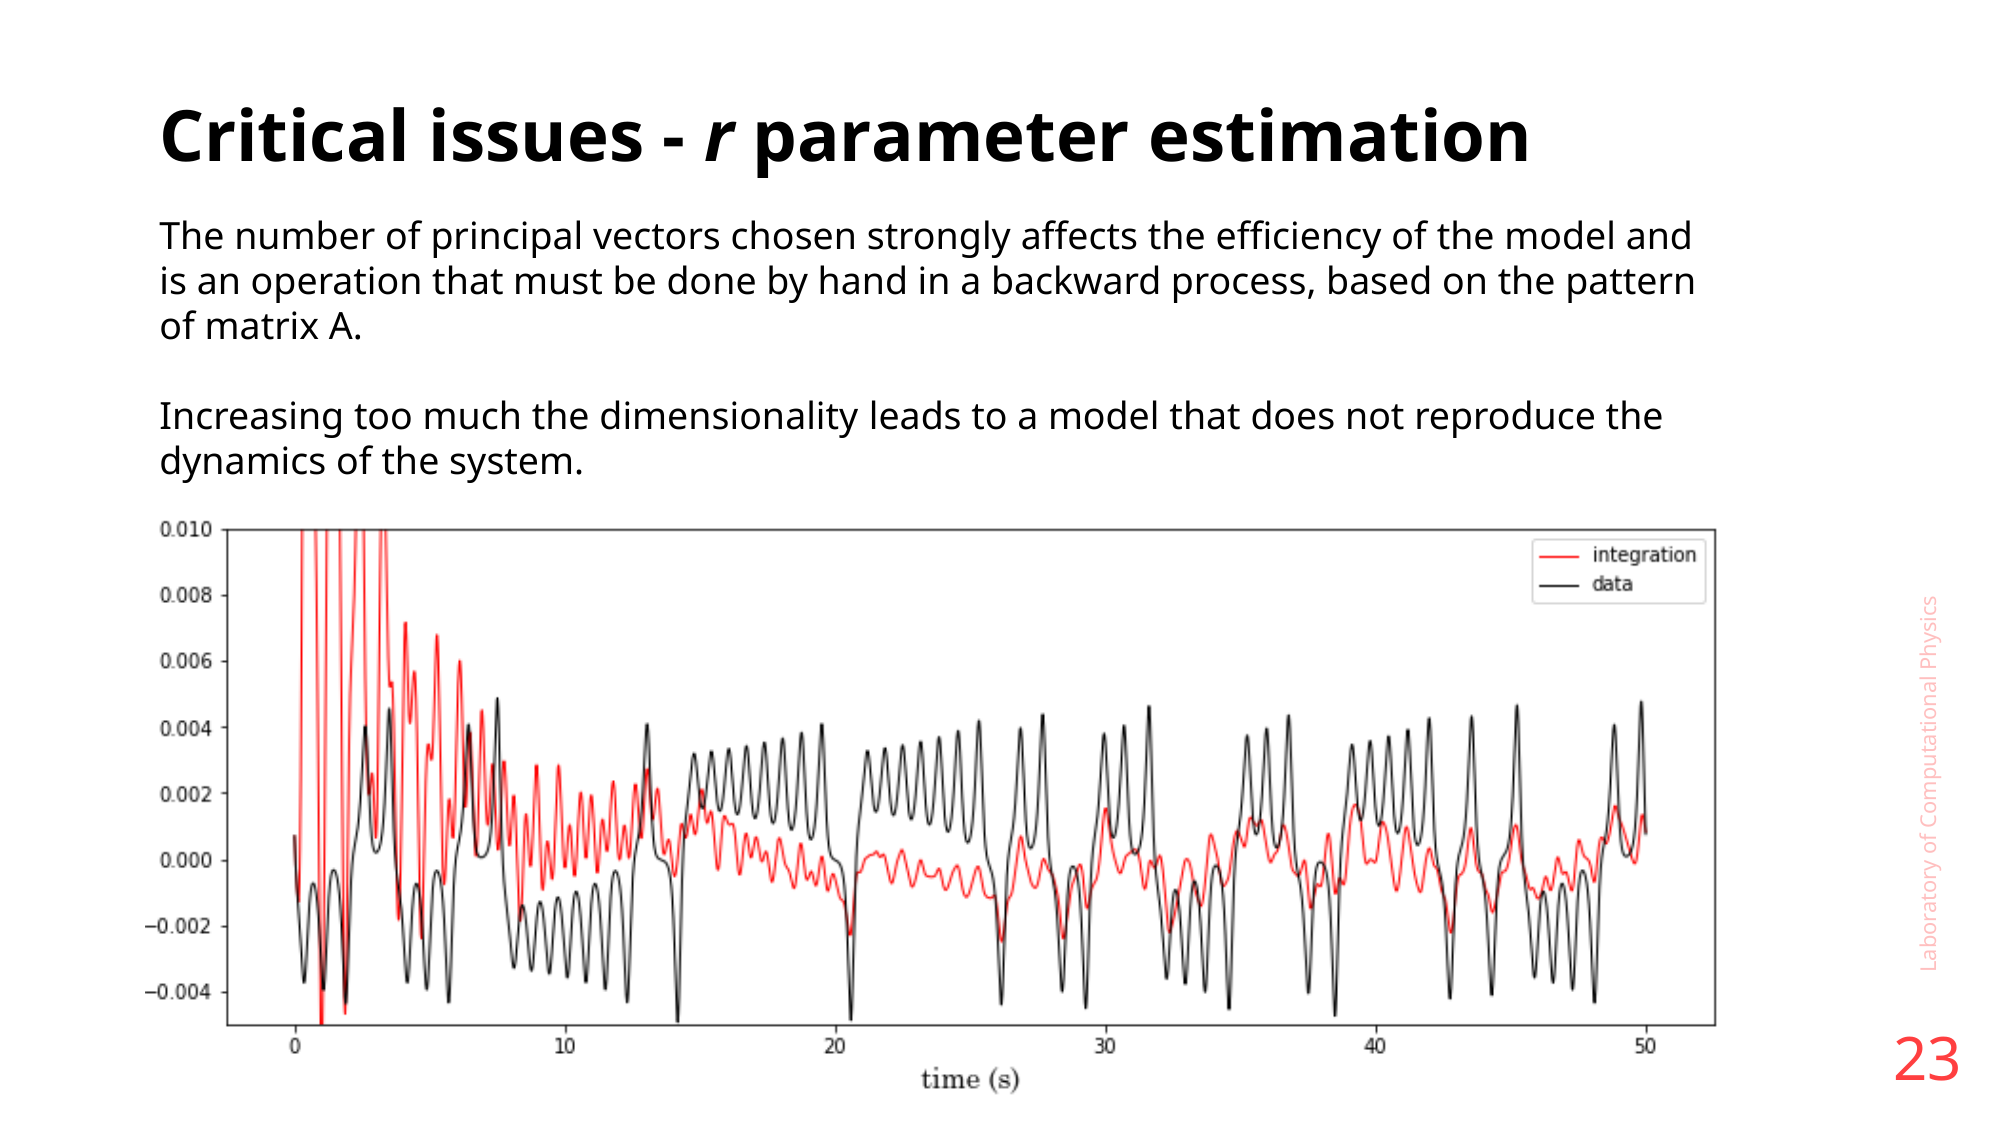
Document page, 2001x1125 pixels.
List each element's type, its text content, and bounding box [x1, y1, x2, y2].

picture [145, 510, 1747, 1110]
slide_number 23 [1852, 1012, 2000, 1110]
text_box The number of principal vectors chosen strongly affects the efficiency of the model and is an operation that must be done by hand in a backward process, based on the pattern of matrix A. Increasing too much the dimensionality leads to a model that does not reproduce the dynamics of the system. [144, 204, 1735, 493]
footer Laboratory of Computational Physics [1897, 400, 1958, 988]
title Critical issues - r parameter estimation [144, 36, 1735, 185]
